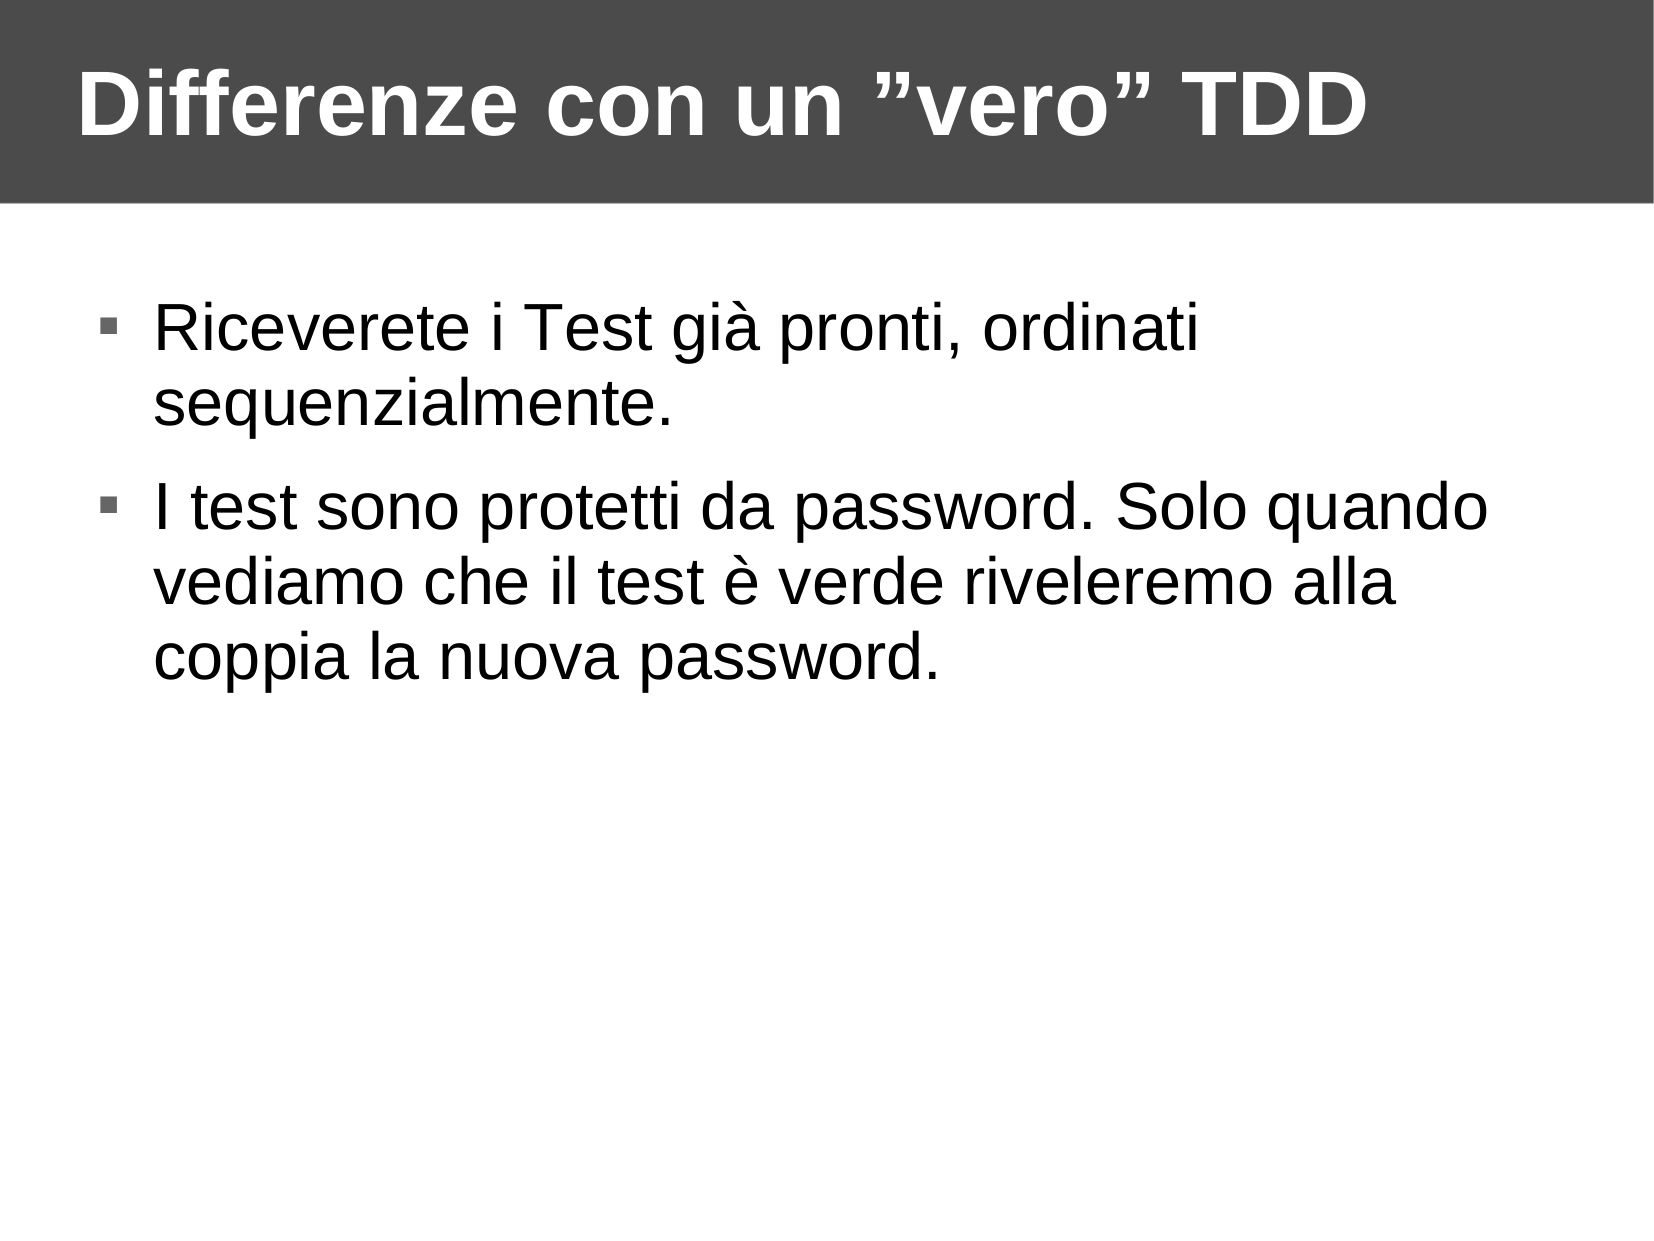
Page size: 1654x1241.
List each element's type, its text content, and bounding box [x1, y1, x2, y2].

picture [0, 0, 1654, 1241]
list Riceverete i Test già pronti, ordinati sequenzialmente. I test sono protetti da password. Solo quando vediamo che il test è verde riveleremo alla coppia la nuova password. [82, 290, 1571, 1109]
title Differenze con un ”vero” TDD [76, 0, 1565, 208]
